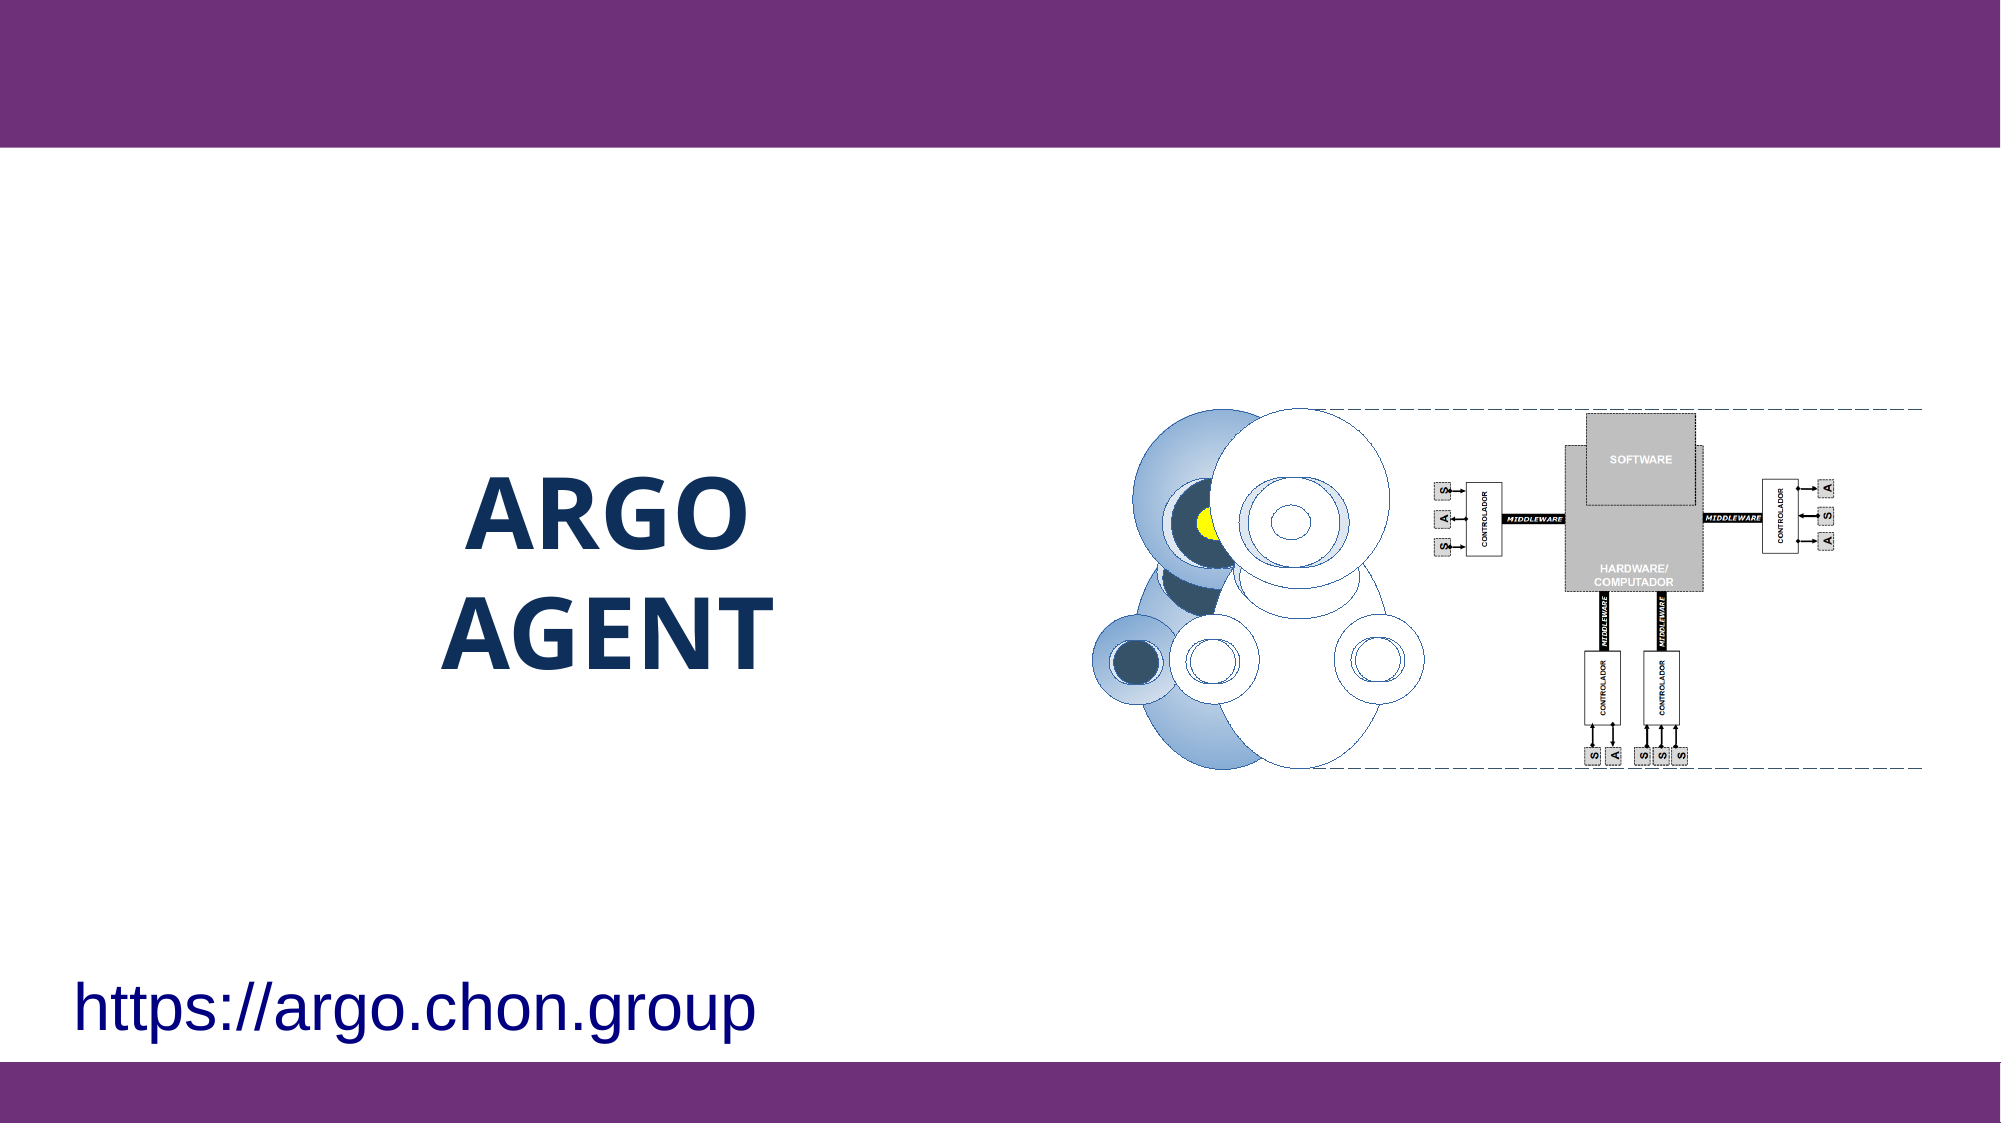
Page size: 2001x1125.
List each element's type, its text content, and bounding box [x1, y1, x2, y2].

text_box ARGO AGENT [103, 441, 1115, 697]
text_box https://argo.chon.group [59, 962, 809, 1053]
text_box [1092, 408, 1425, 770]
picture [1428, 395, 1843, 774]
